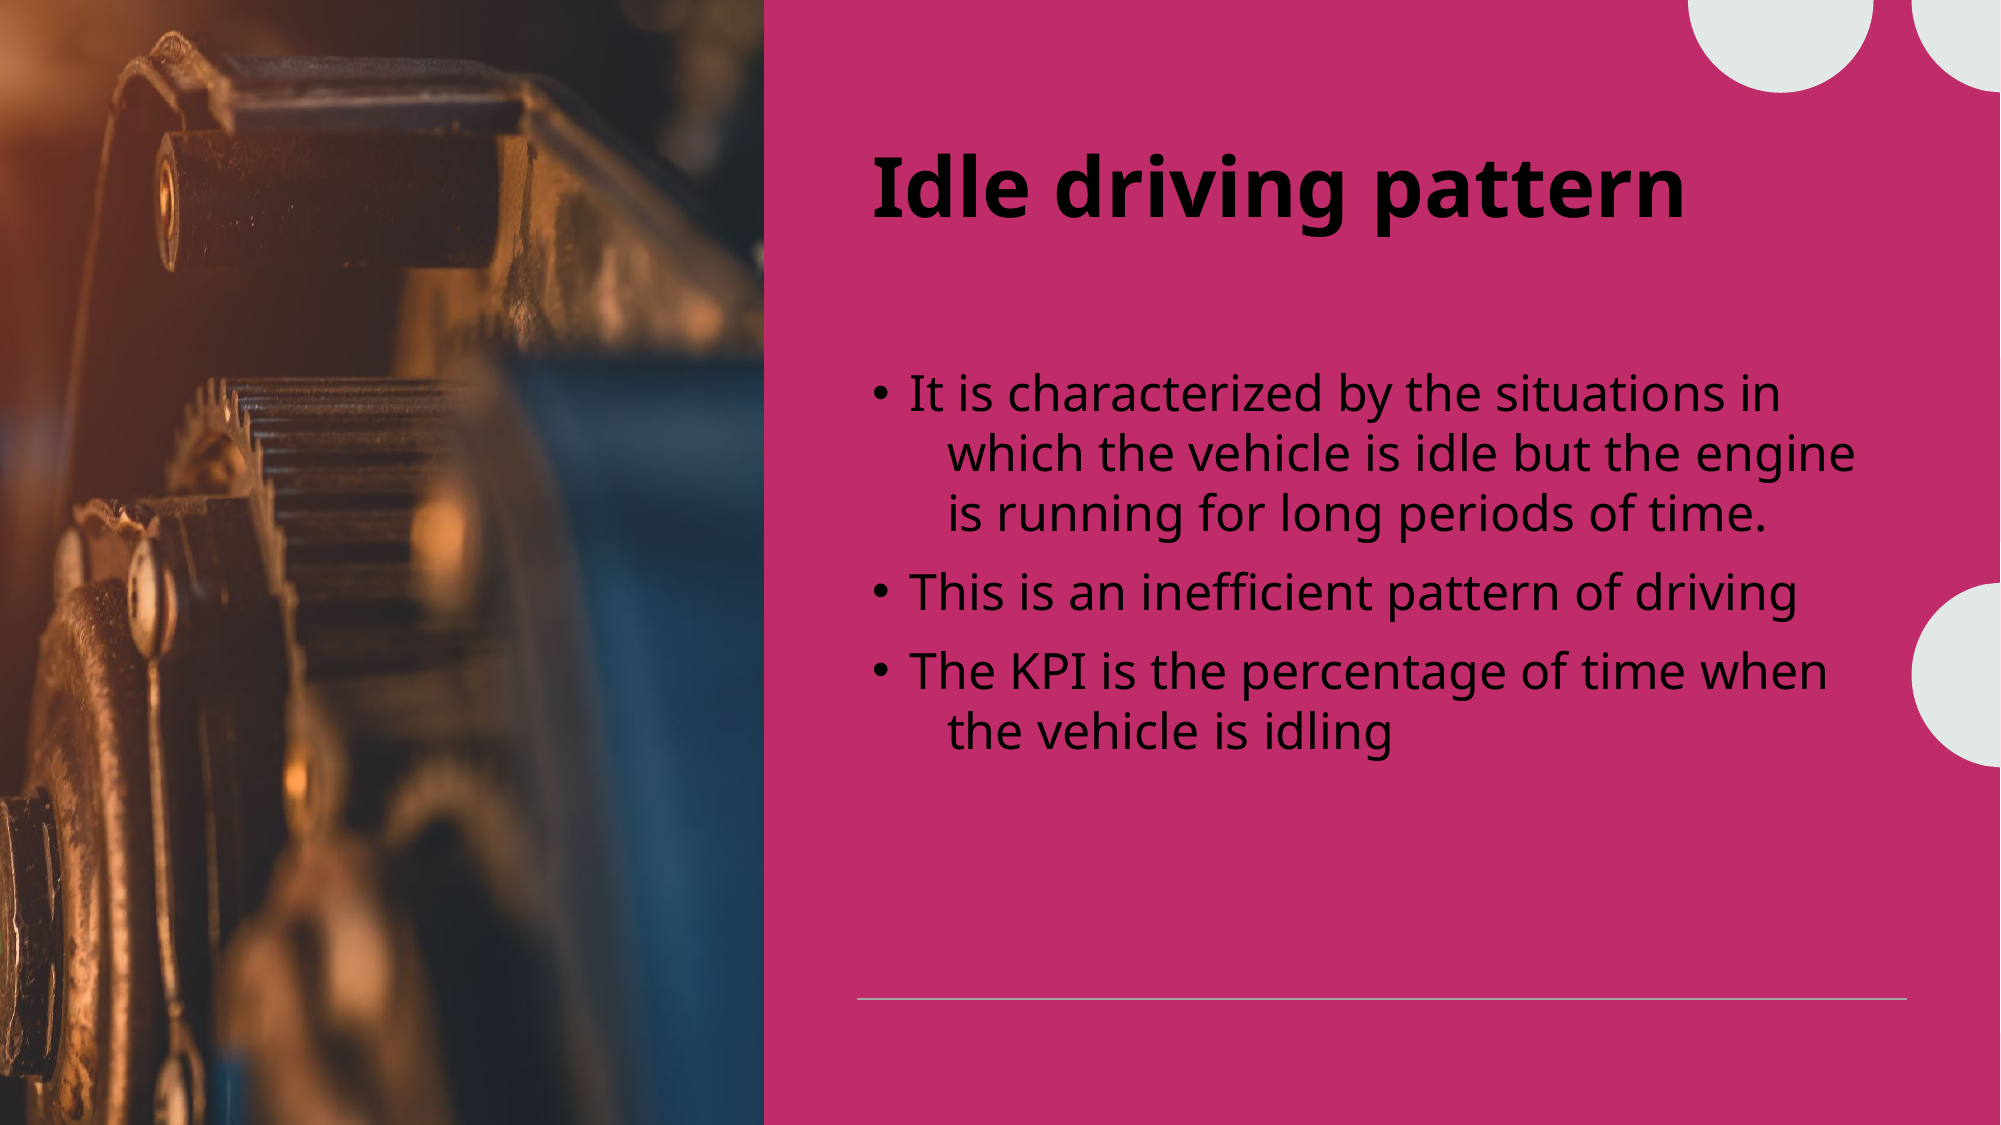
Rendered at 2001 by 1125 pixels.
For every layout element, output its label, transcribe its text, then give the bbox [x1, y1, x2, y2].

picture [0, 0, 764, 1125]
list It is characterized by the situations in which the vehicle is idle but the engine is running for long periods of time. This is an inefficient pattern of driving The KPI is the percentage of time when the vehicle is idling [857, 354, 1908, 946]
text_box [764, 0, 2000, 1125]
title Idle driving pattern [857, 126, 1908, 335]
